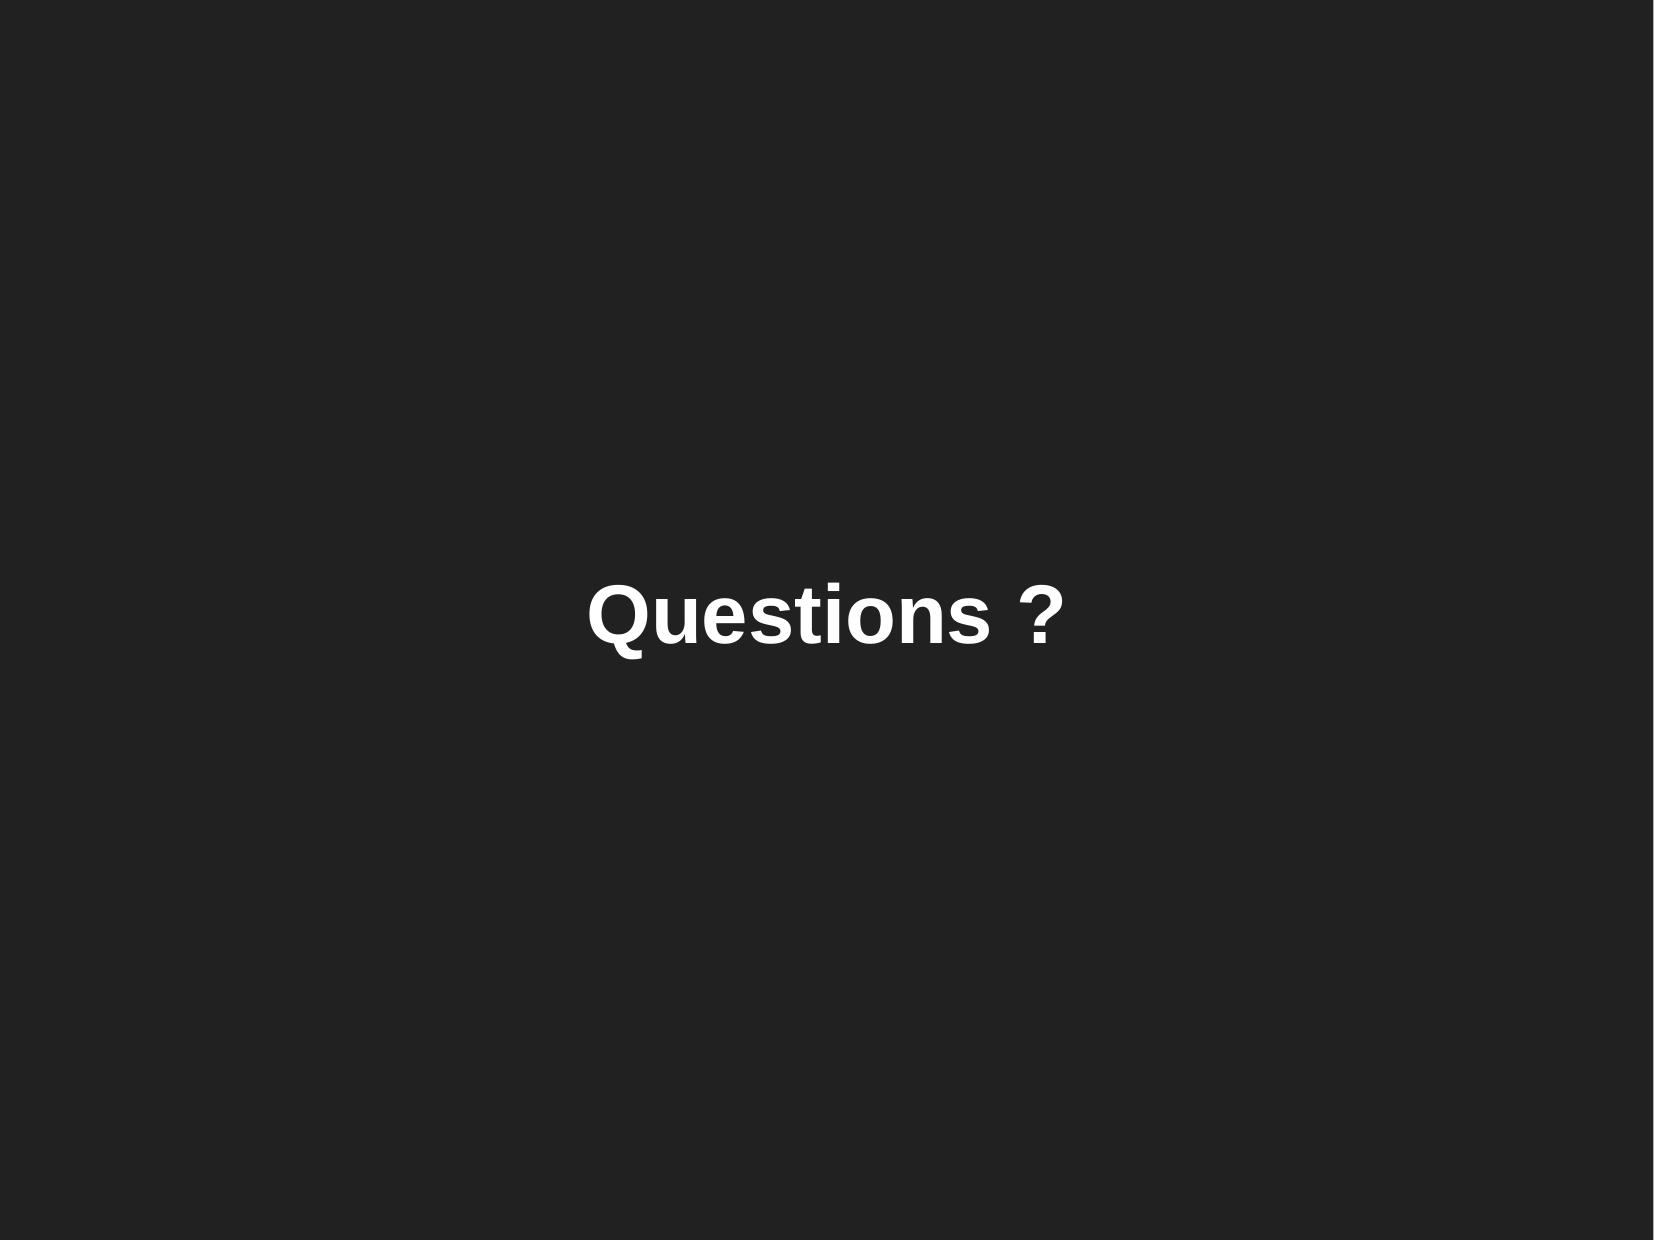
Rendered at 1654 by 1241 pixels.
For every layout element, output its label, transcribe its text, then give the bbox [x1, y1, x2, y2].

text_box Questions ? [82, 134, 1571, 1095]
